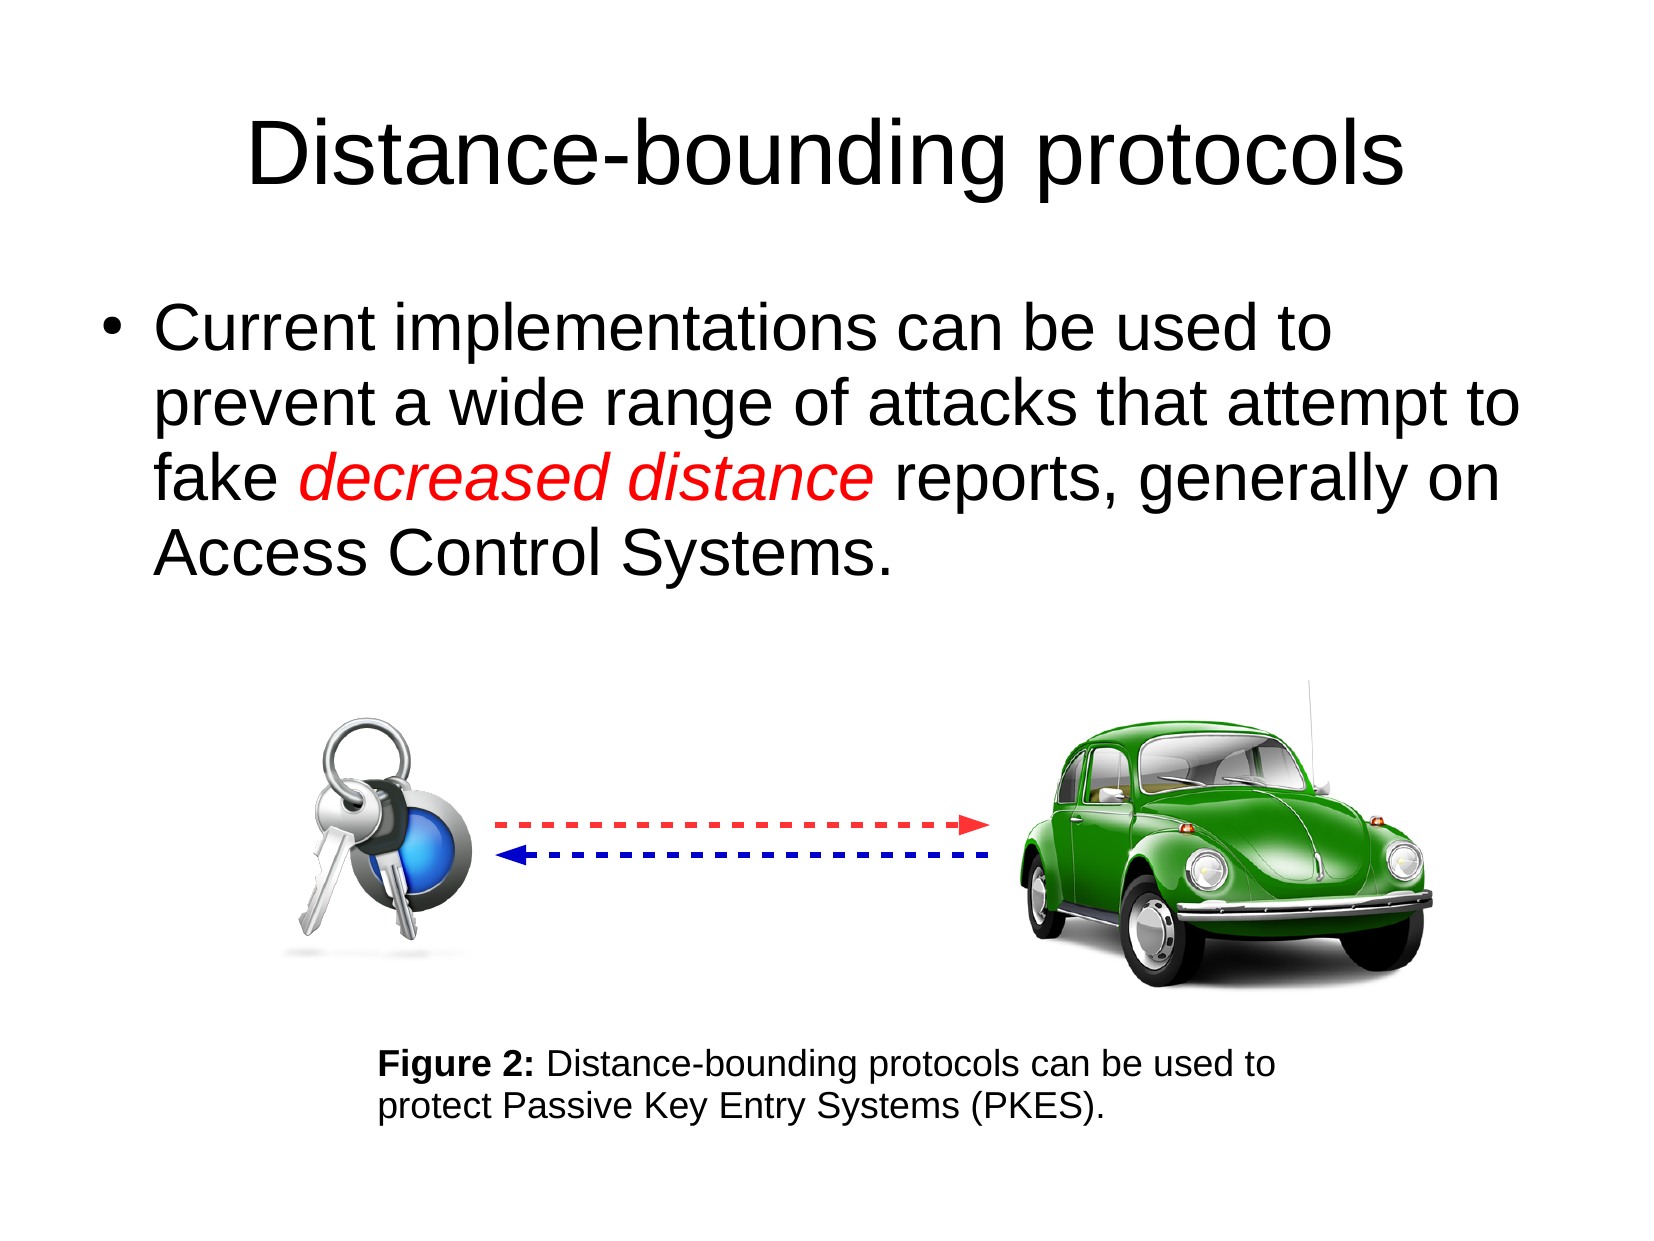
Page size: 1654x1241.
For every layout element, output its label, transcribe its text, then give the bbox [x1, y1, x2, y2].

text_box Figure 2: Distance-bounding protocols can be used to protect Passive Key Entry Systems (PKES). [362, 1035, 1332, 1186]
picture [1020, 629, 1433, 1043]
list Current implementations can be used to prevent a wide range of attacks that attempt to fake decreased distance reports, generally on Access Control Systems. [82, 290, 1571, 1010]
picture [242, 704, 511, 973]
title Distance-bounding protocols [82, 49, 1571, 257]
